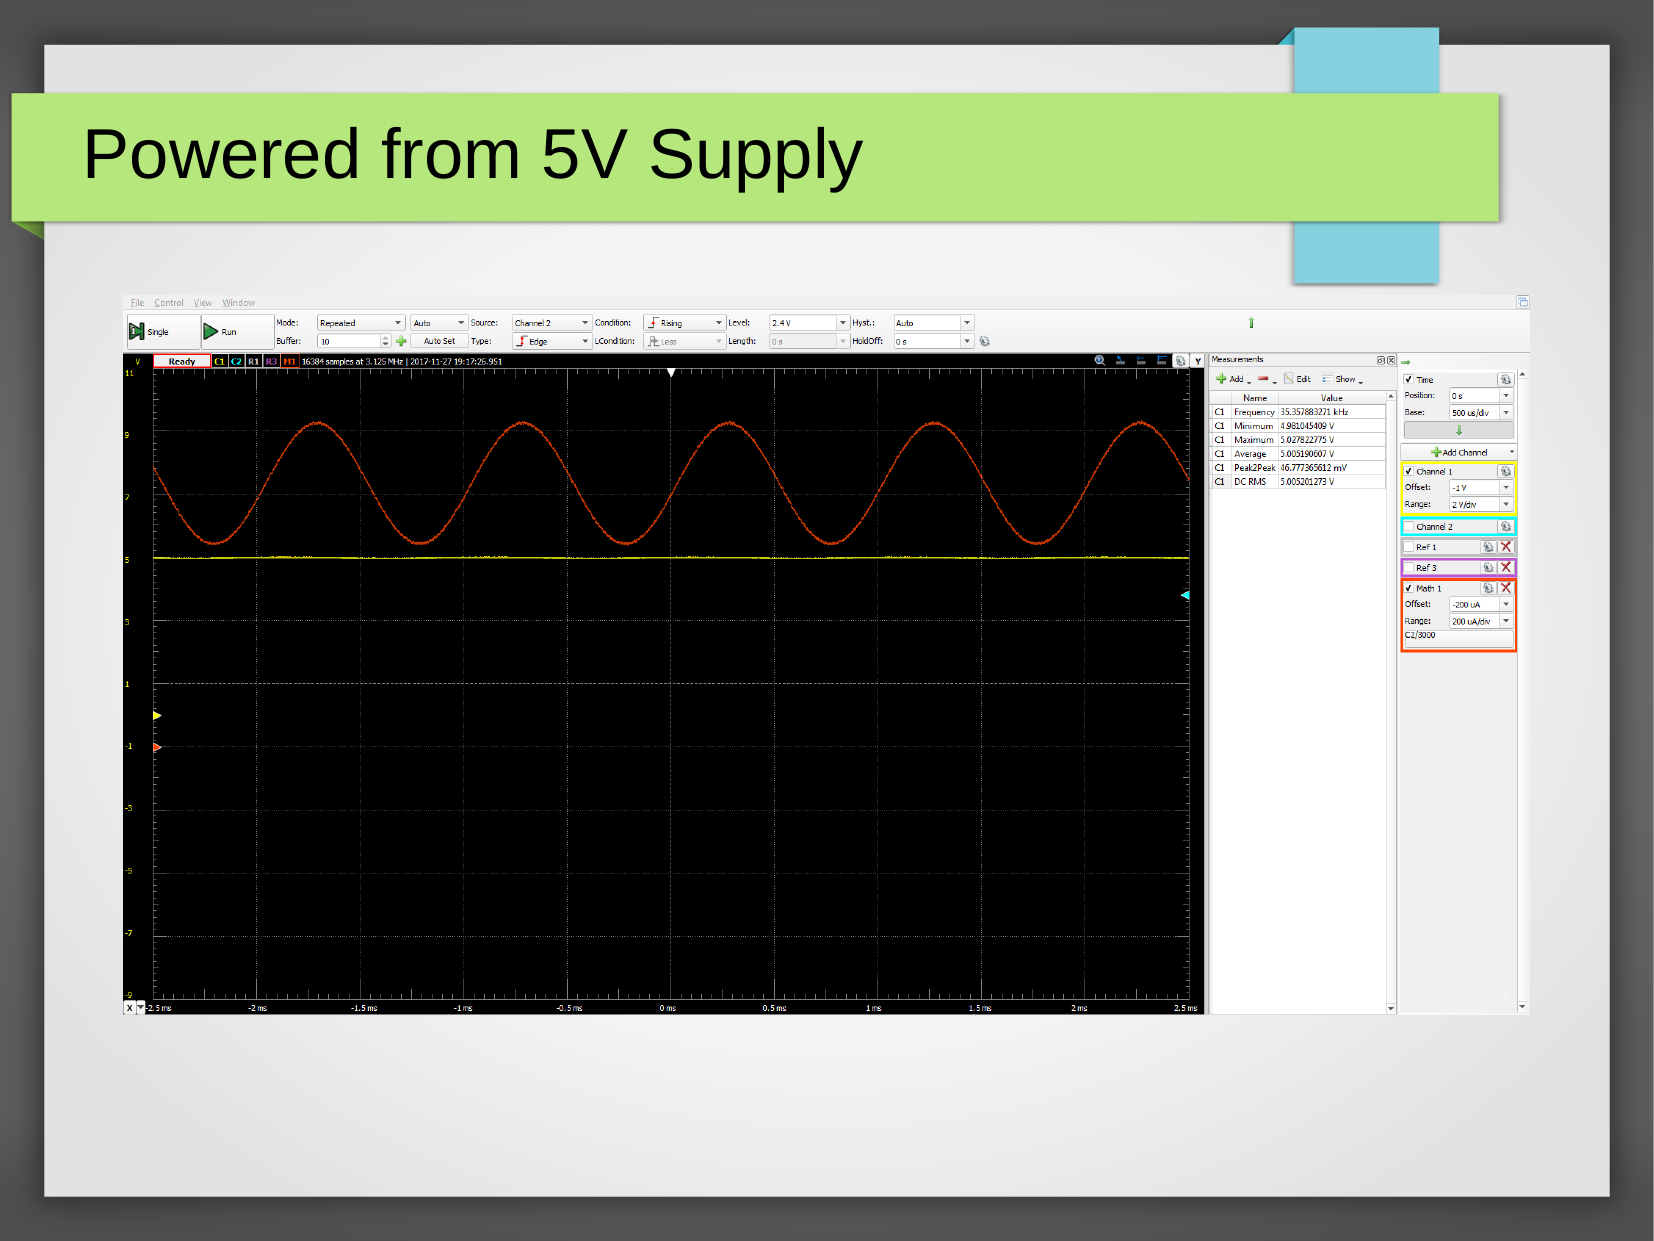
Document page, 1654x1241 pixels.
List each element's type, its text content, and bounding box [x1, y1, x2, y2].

title Powered from 5V Supply [82, 94, 1264, 213]
picture [0, 0, 1654, 1241]
